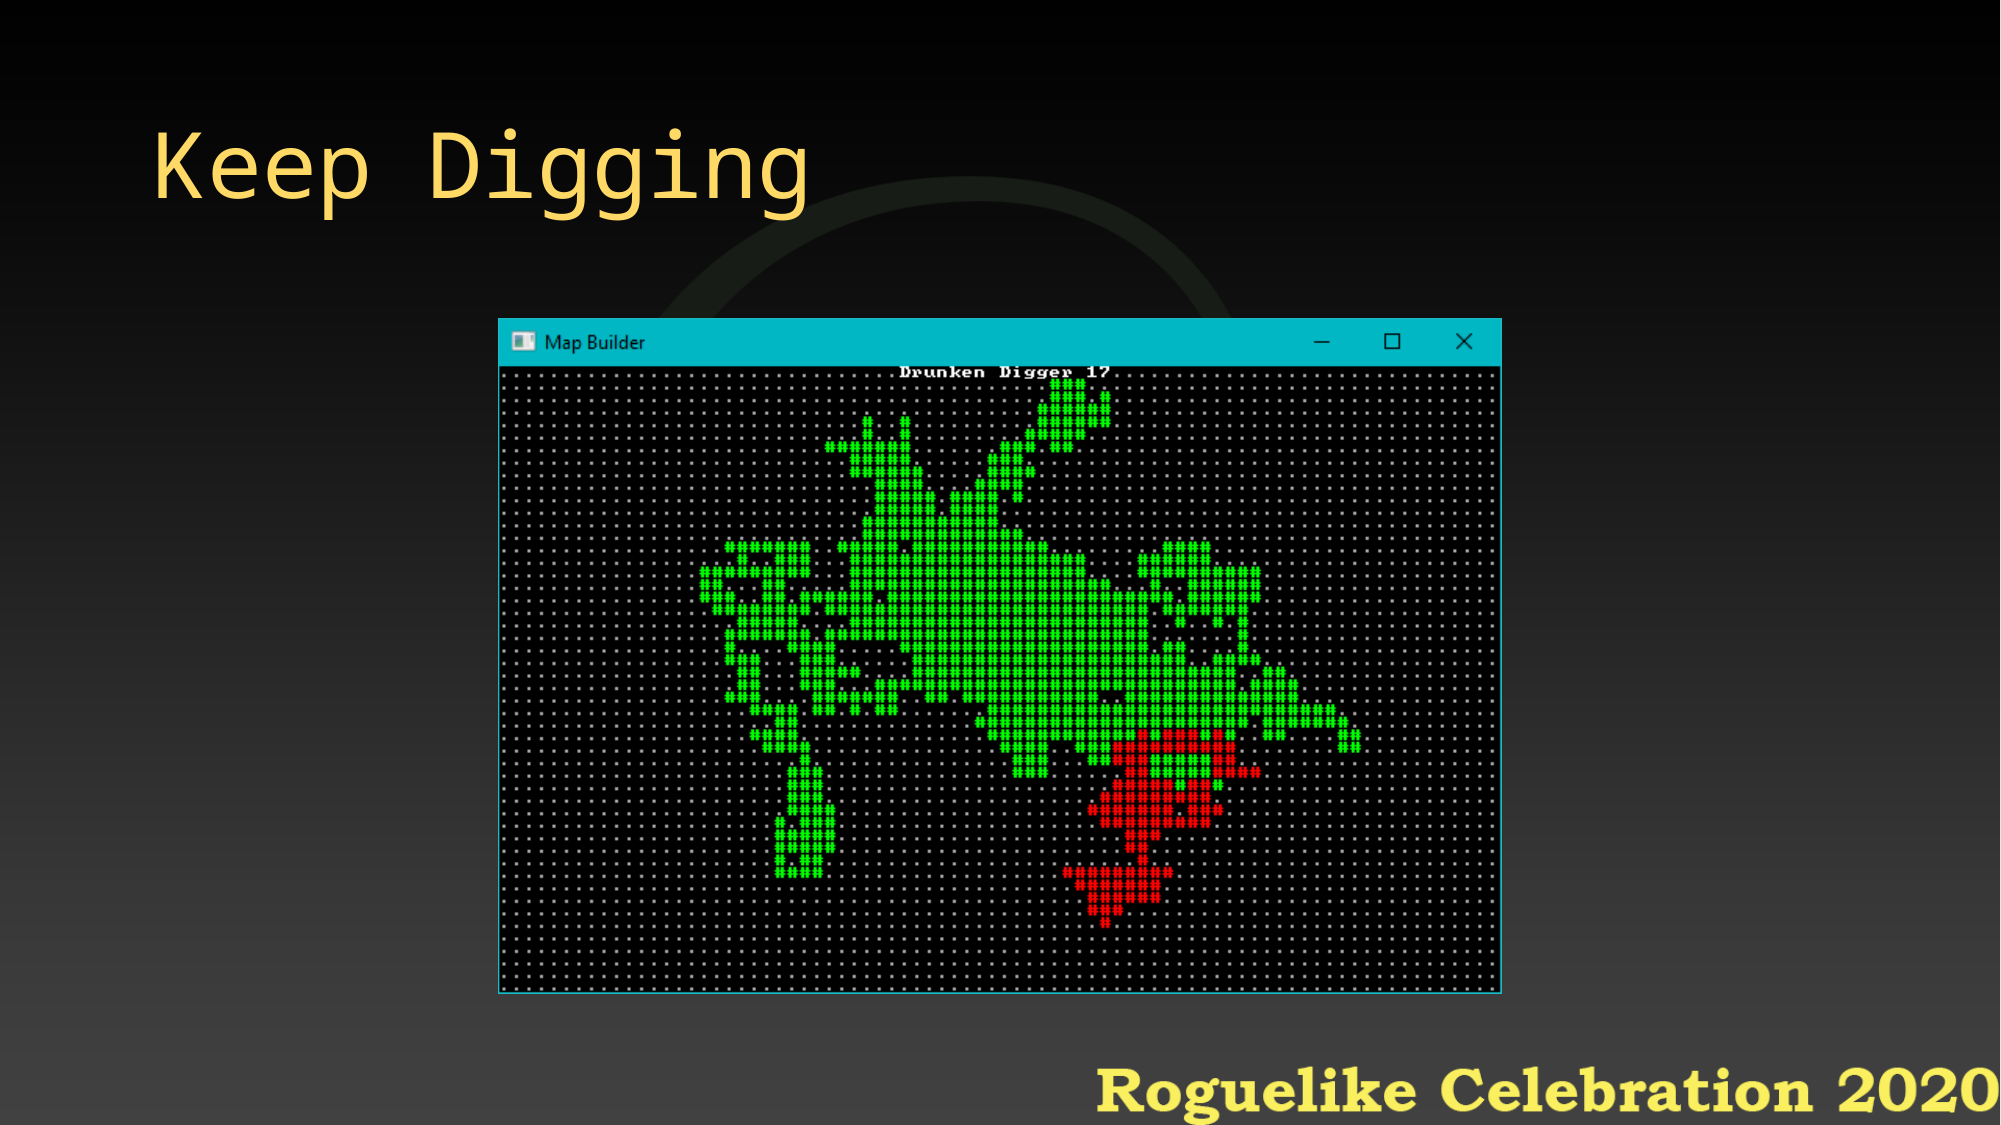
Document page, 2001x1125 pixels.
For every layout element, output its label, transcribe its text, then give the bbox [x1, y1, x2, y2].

title Keep Digging [137, 59, 1863, 278]
picture [0, 0, 2001, 1125]
